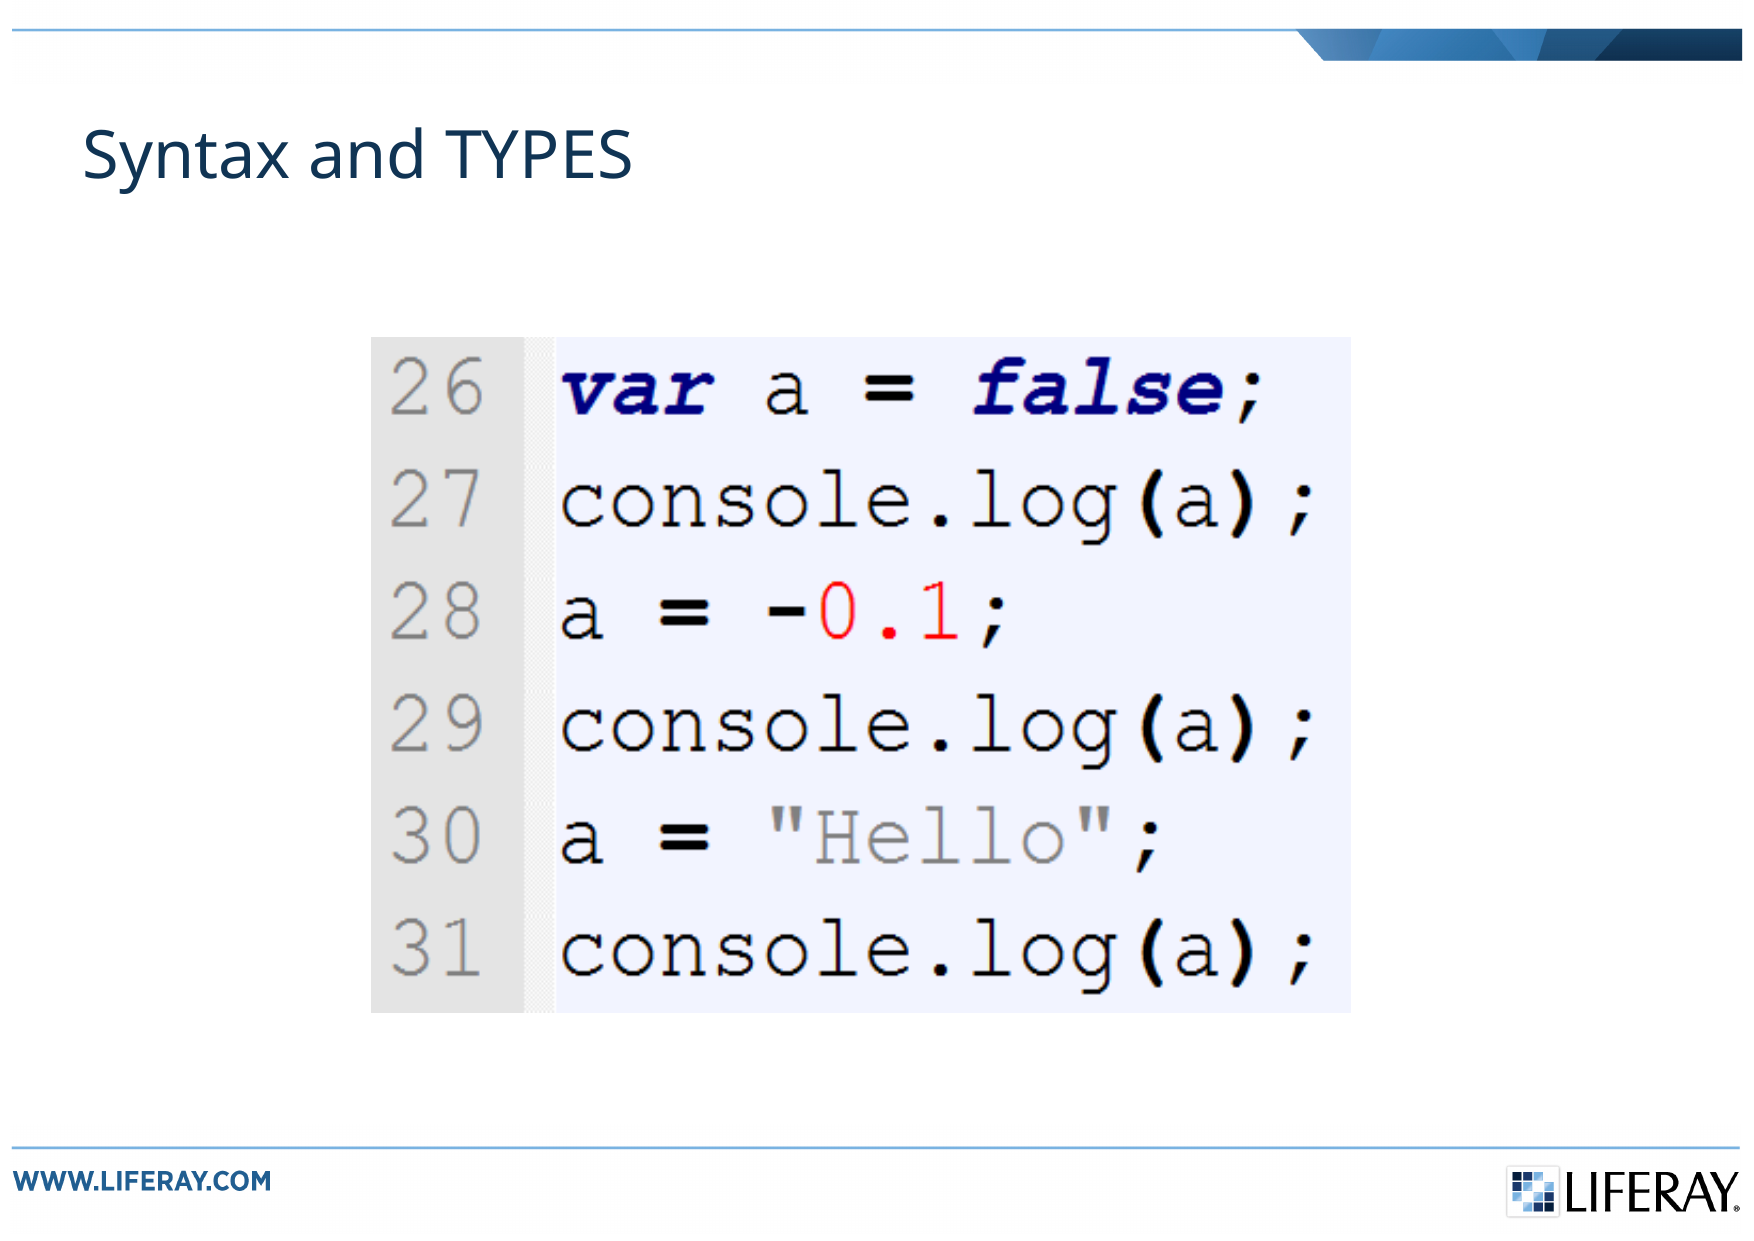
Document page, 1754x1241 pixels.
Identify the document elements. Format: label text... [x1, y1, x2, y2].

picture [371, 337, 1351, 1013]
picture [12, 0, 1743, 84]
picture [10, 1124, 1741, 1234]
title Syntax and TYPES [82, 49, 1571, 257]
